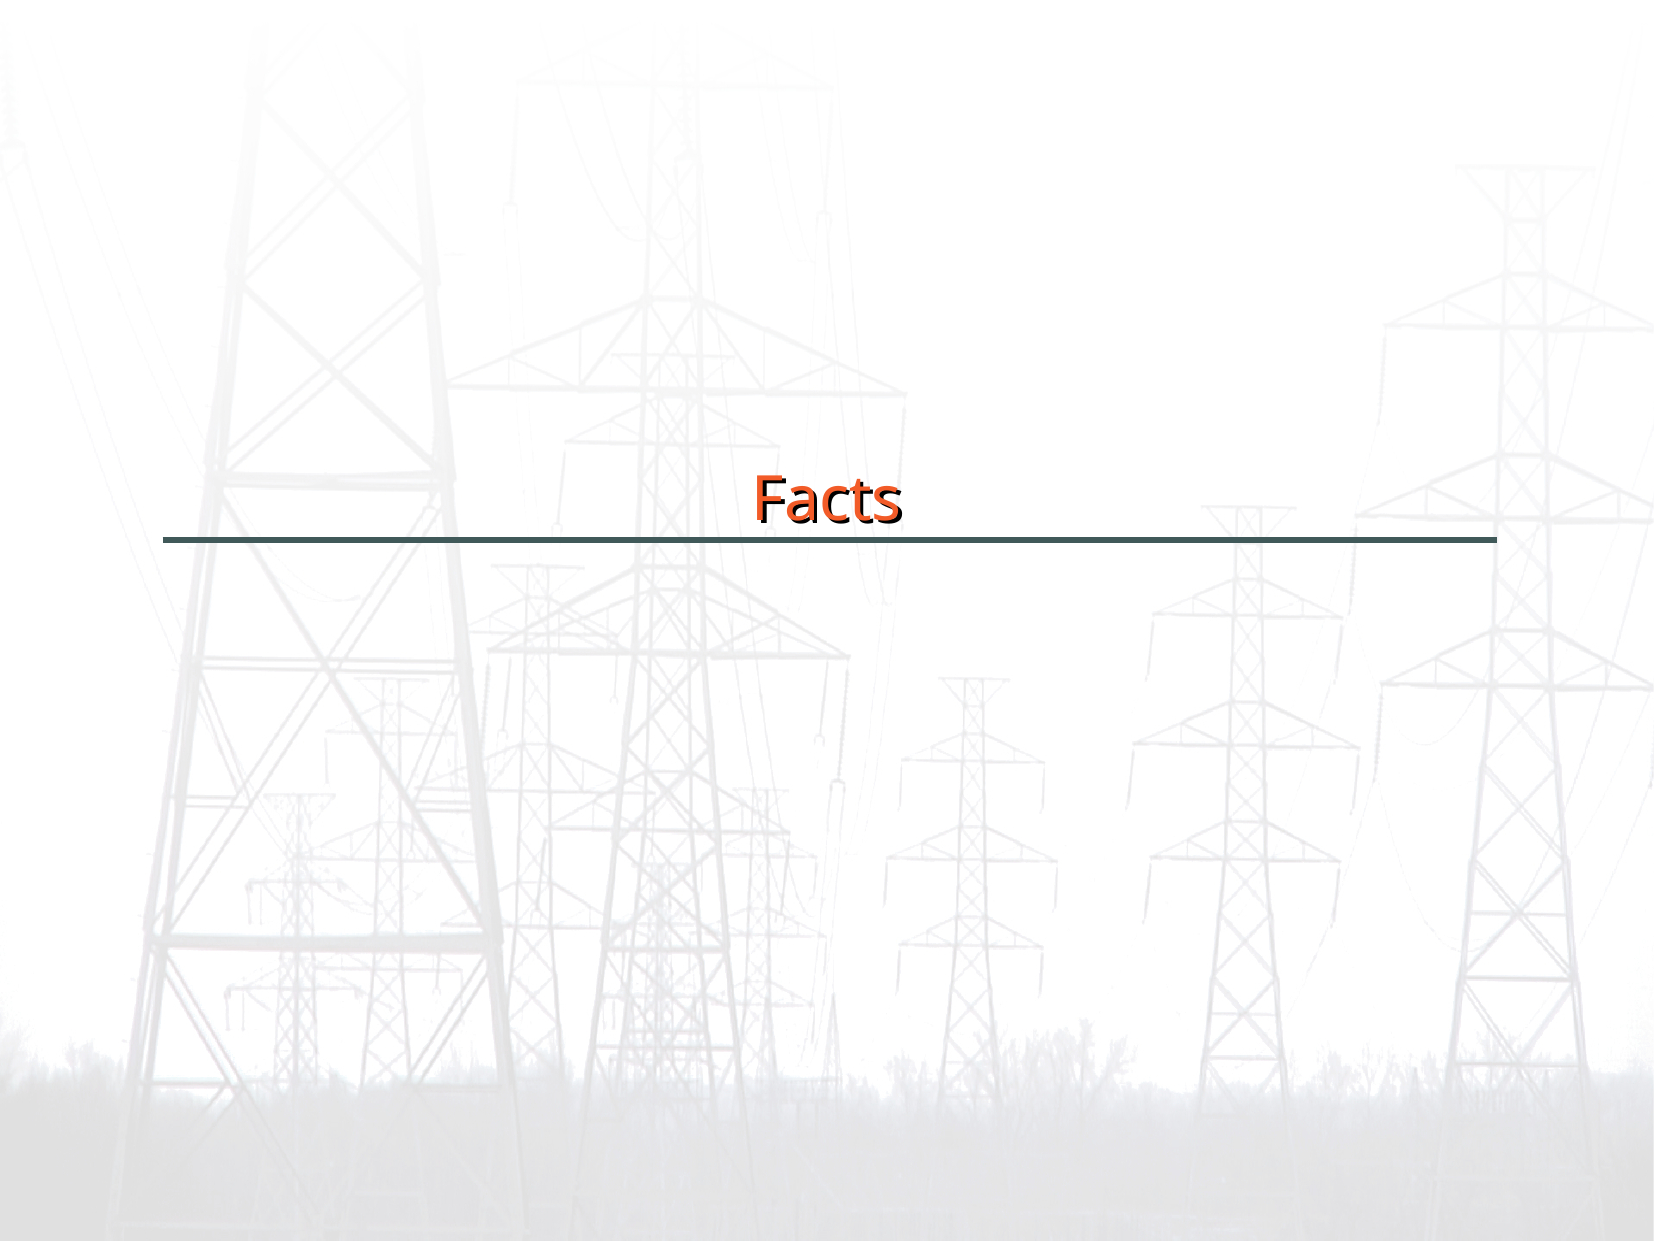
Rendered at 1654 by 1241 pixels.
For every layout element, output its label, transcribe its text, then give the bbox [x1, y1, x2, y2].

subtitle Facts [65, 77, 1589, 1100]
picture [0, 0, 1654, 1241]
